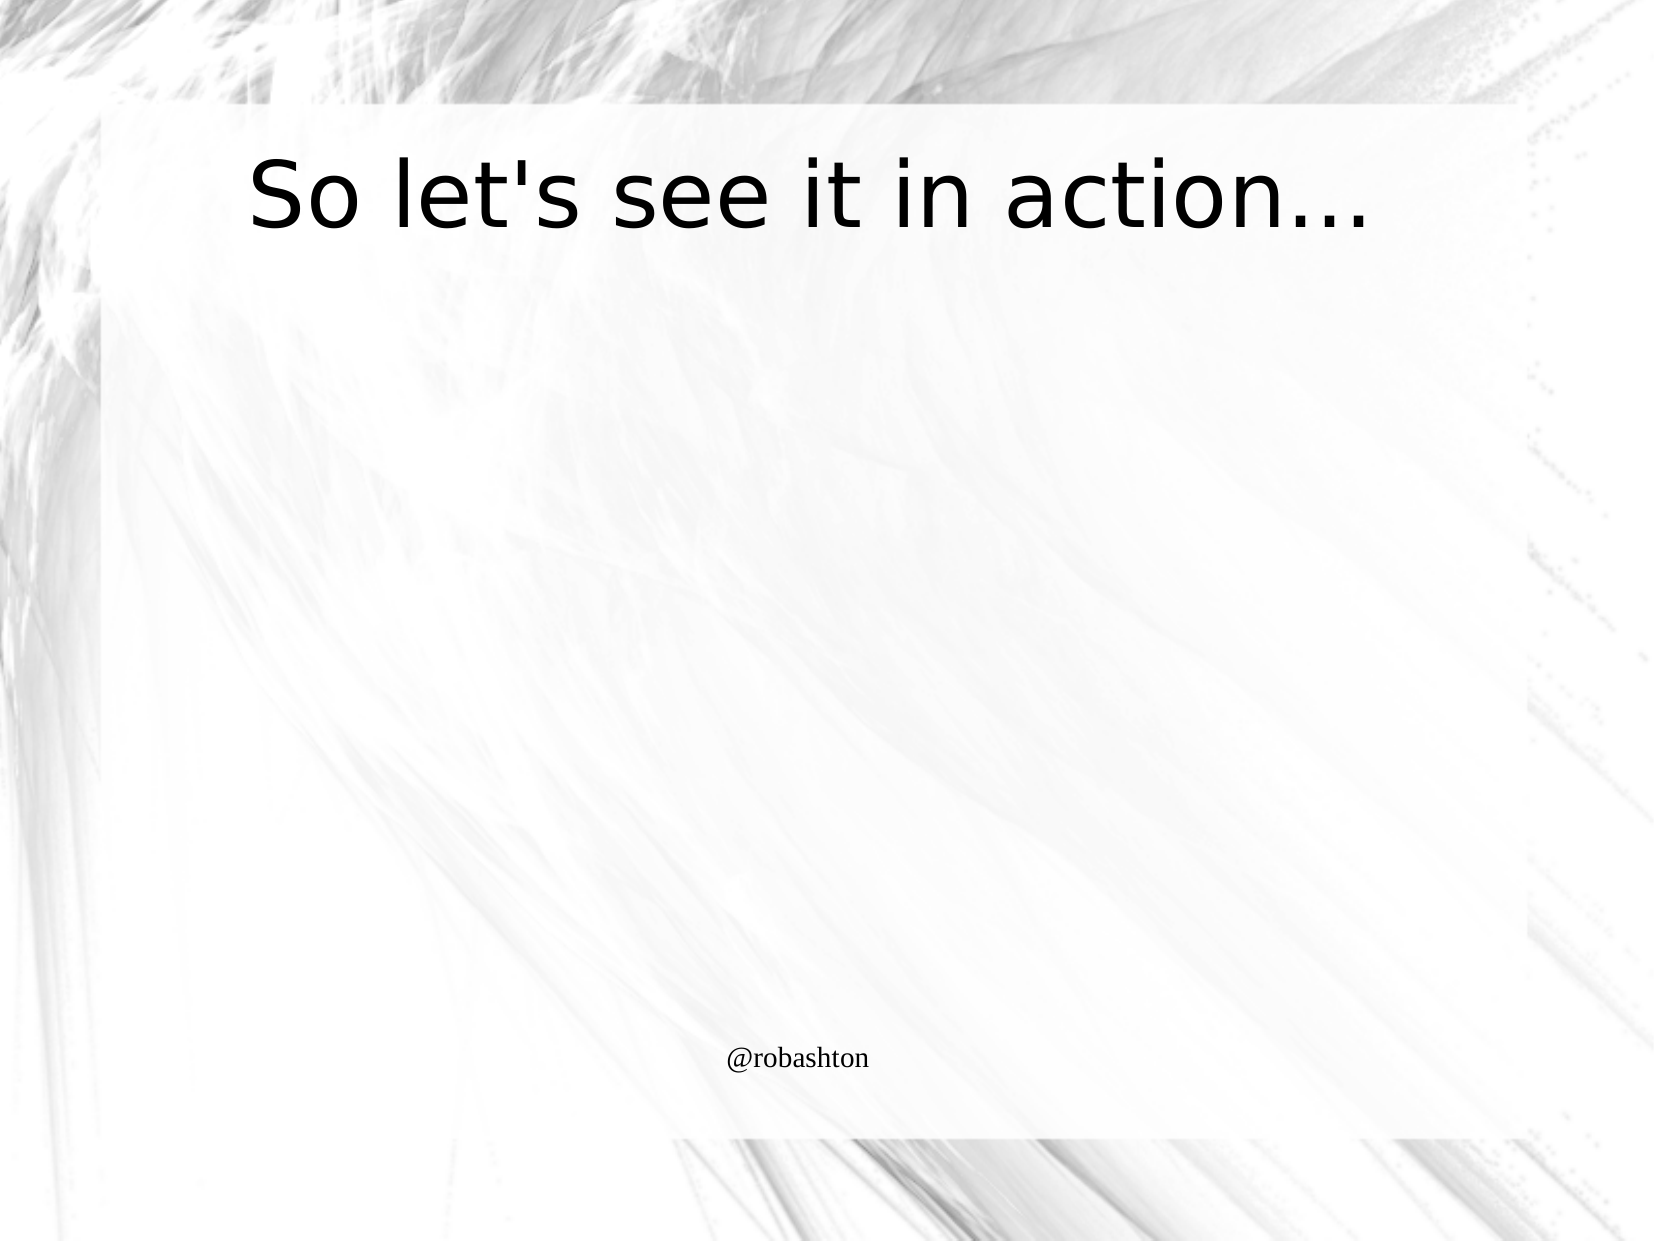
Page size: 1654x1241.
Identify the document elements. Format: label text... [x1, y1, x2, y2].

picture [0, 0, 1654, 1241]
title So let's see it in action... [118, 112, 1506, 281]
